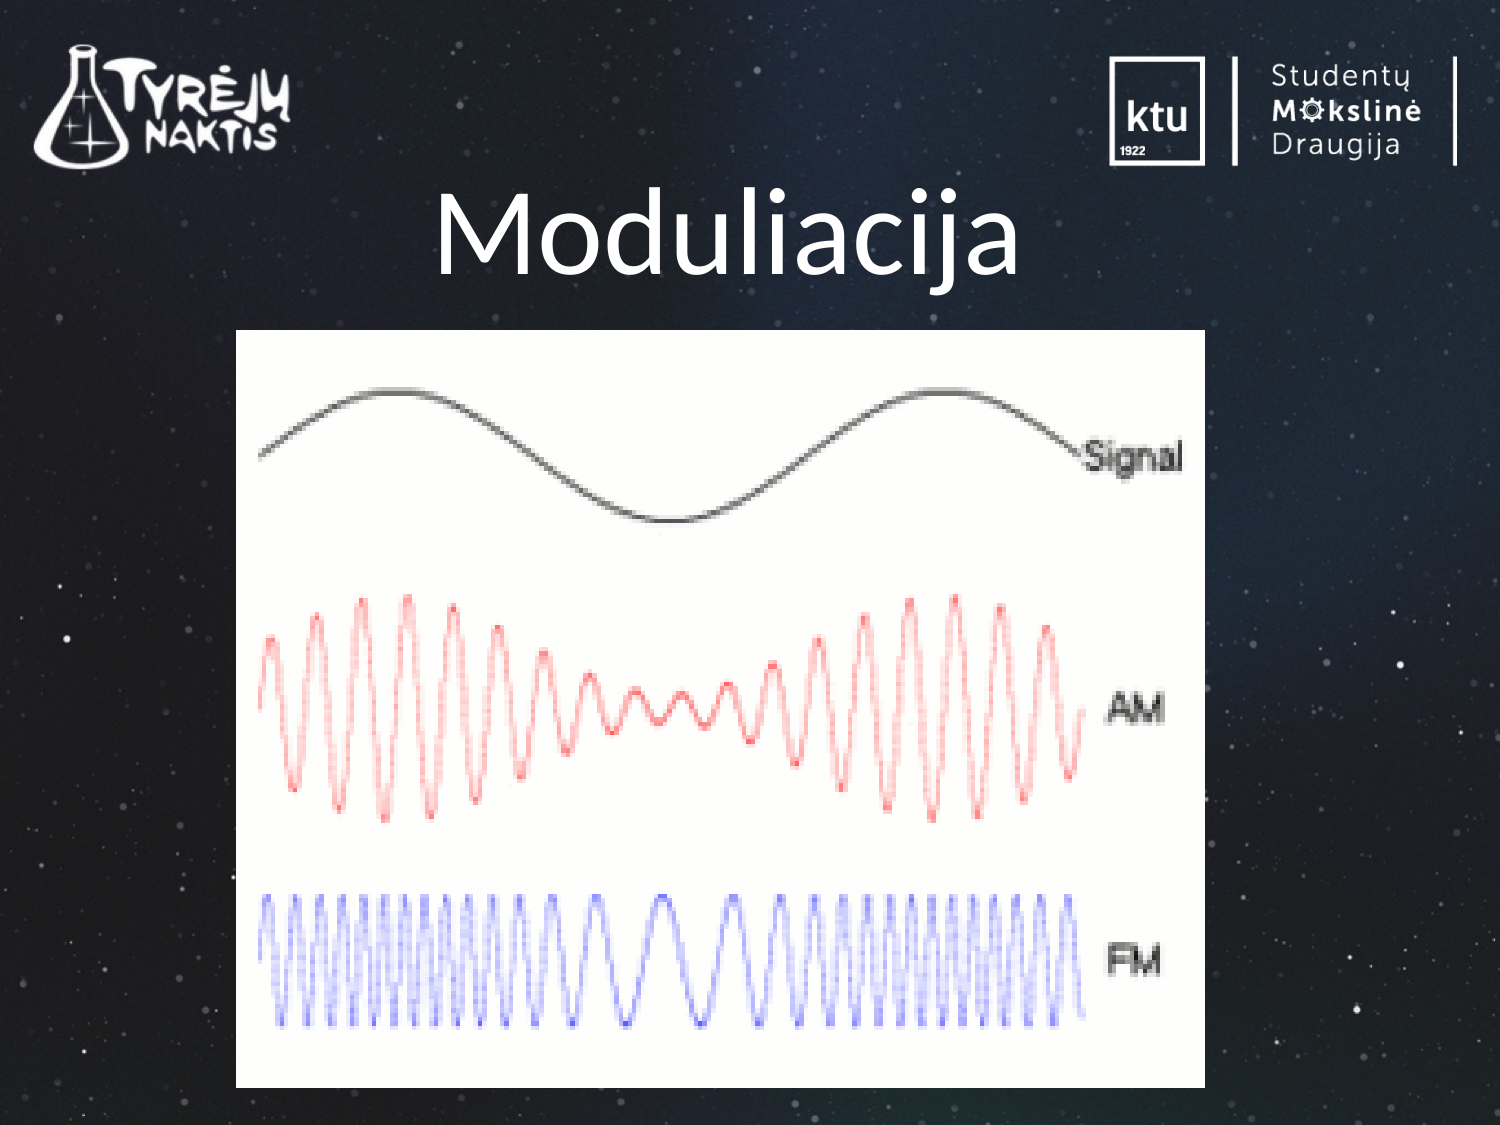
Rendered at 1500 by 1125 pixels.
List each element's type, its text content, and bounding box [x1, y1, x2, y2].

list [75, 262, 1426, 1005]
picture [0, 0, 1500, 1125]
text_box Moduliacija [416, 141, 1040, 307]
